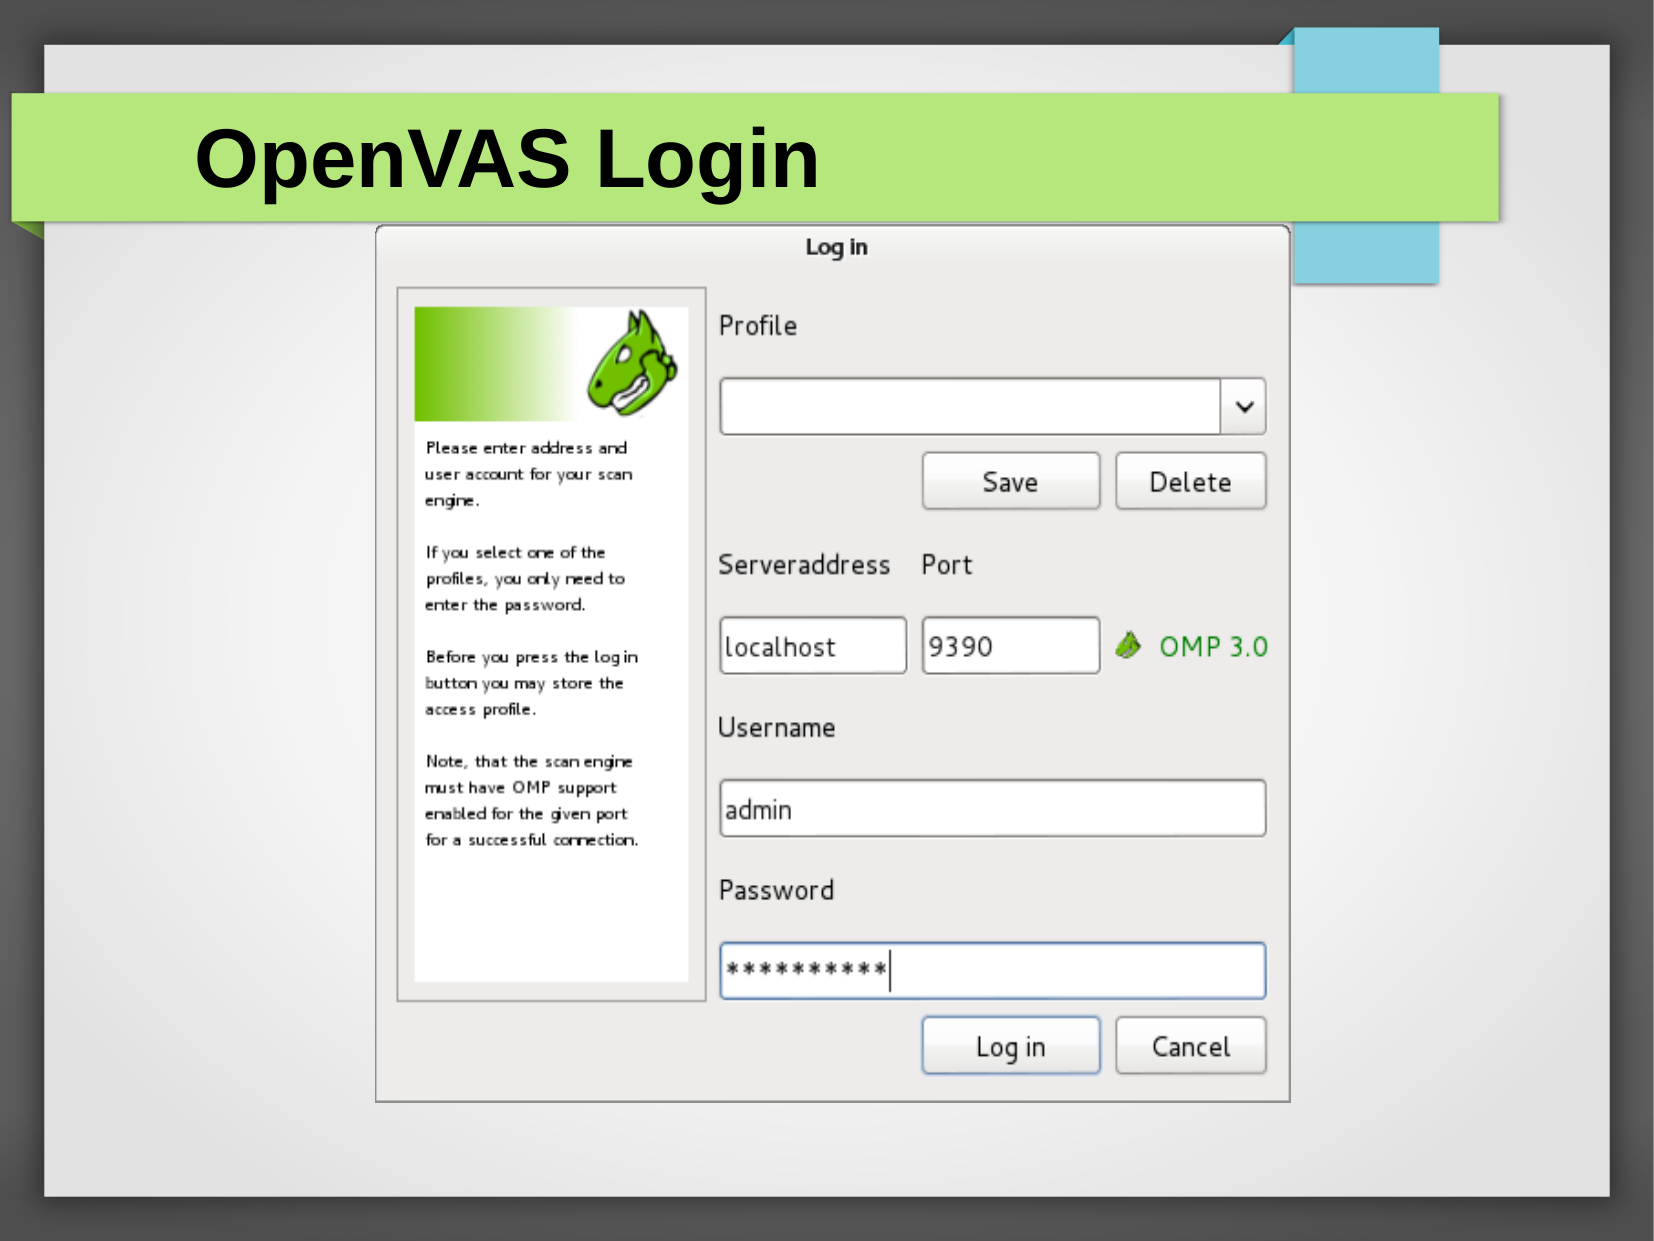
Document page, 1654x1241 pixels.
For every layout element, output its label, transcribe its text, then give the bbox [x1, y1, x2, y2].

text_box OpenVAS Login [180, 105, 837, 213]
picture [0, 0, 1654, 1241]
